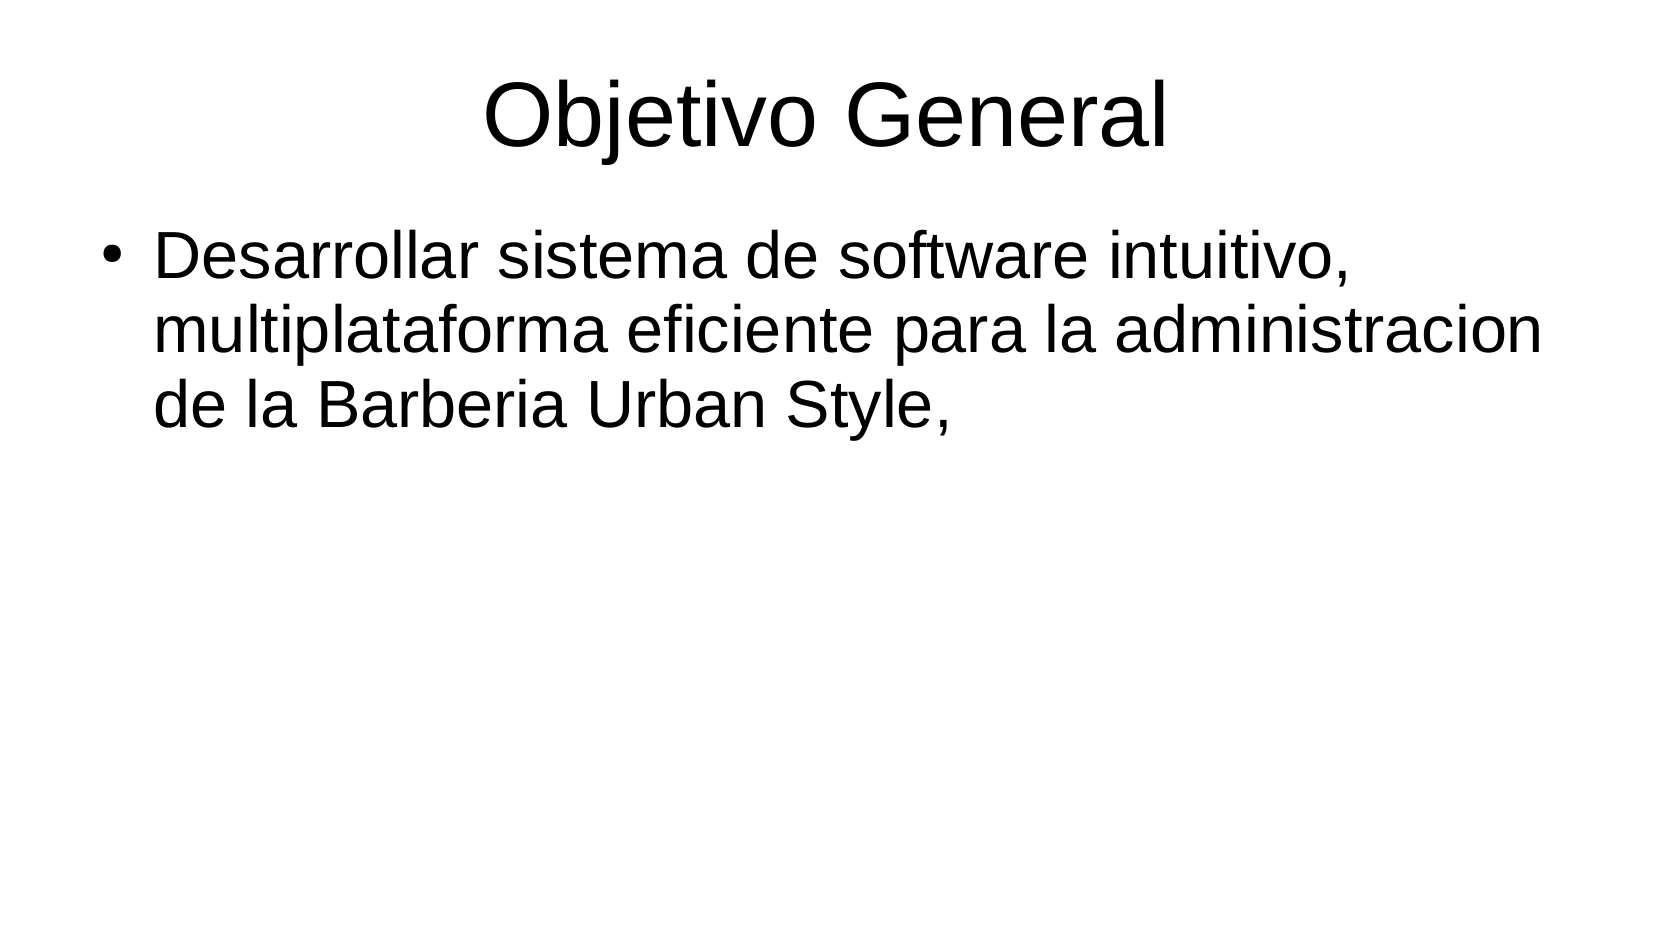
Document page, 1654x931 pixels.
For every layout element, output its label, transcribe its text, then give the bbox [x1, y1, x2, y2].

title Objetivo General [82, 37, 1571, 193]
list Desarrollar sistema de software intuitivo, multiplataforma eficiente para la administracion de la Barberia Urban Style, [82, 217, 1571, 758]
